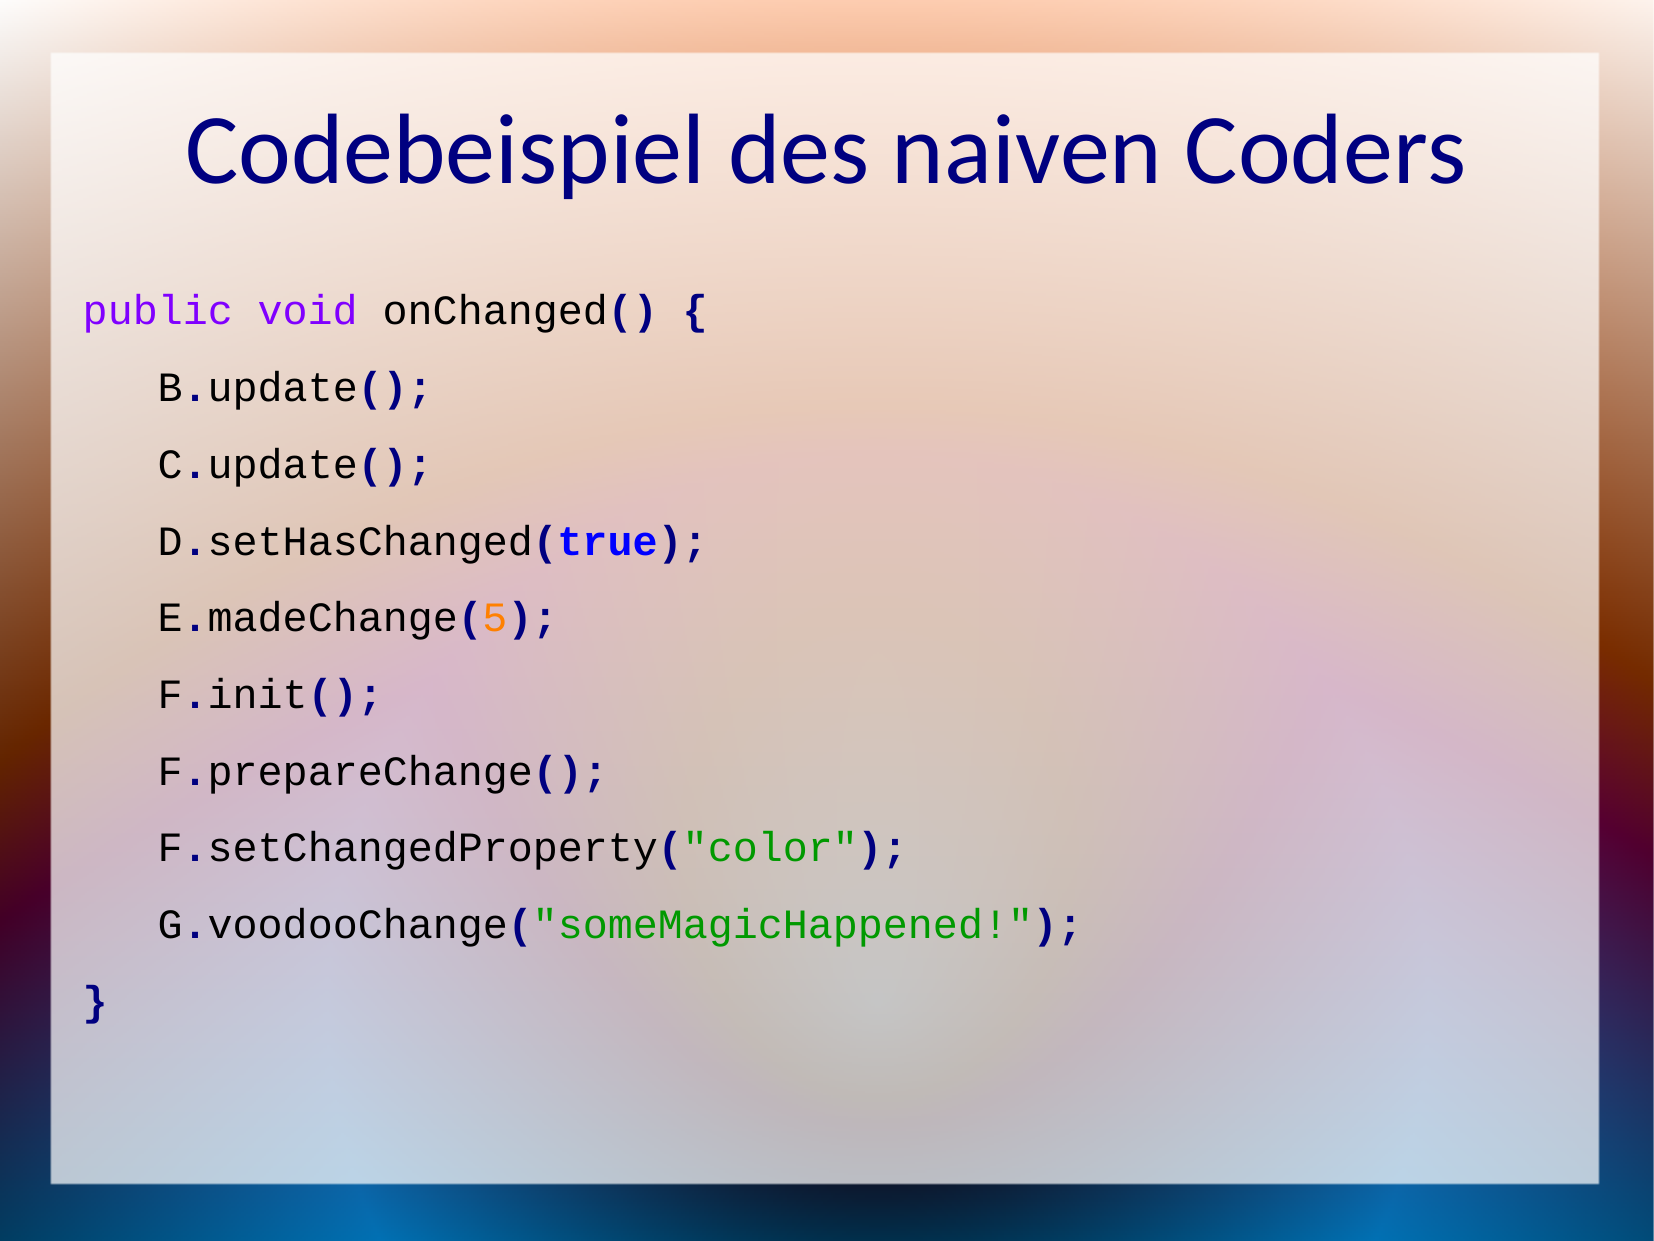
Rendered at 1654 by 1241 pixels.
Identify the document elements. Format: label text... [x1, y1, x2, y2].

list public void onChanged() { B.update(); C.update(); D.setHasChanged(true); E.madeChange(5); F.init(); F.prepareChange(); F.setChangedProperty("color"); G.voodooChange("someMagicHappened!"); } [82, 290, 1571, 1034]
picture [0, 0, 1654, 1241]
title Codebeispiel des naiven Coders [82, 55, 1571, 263]
